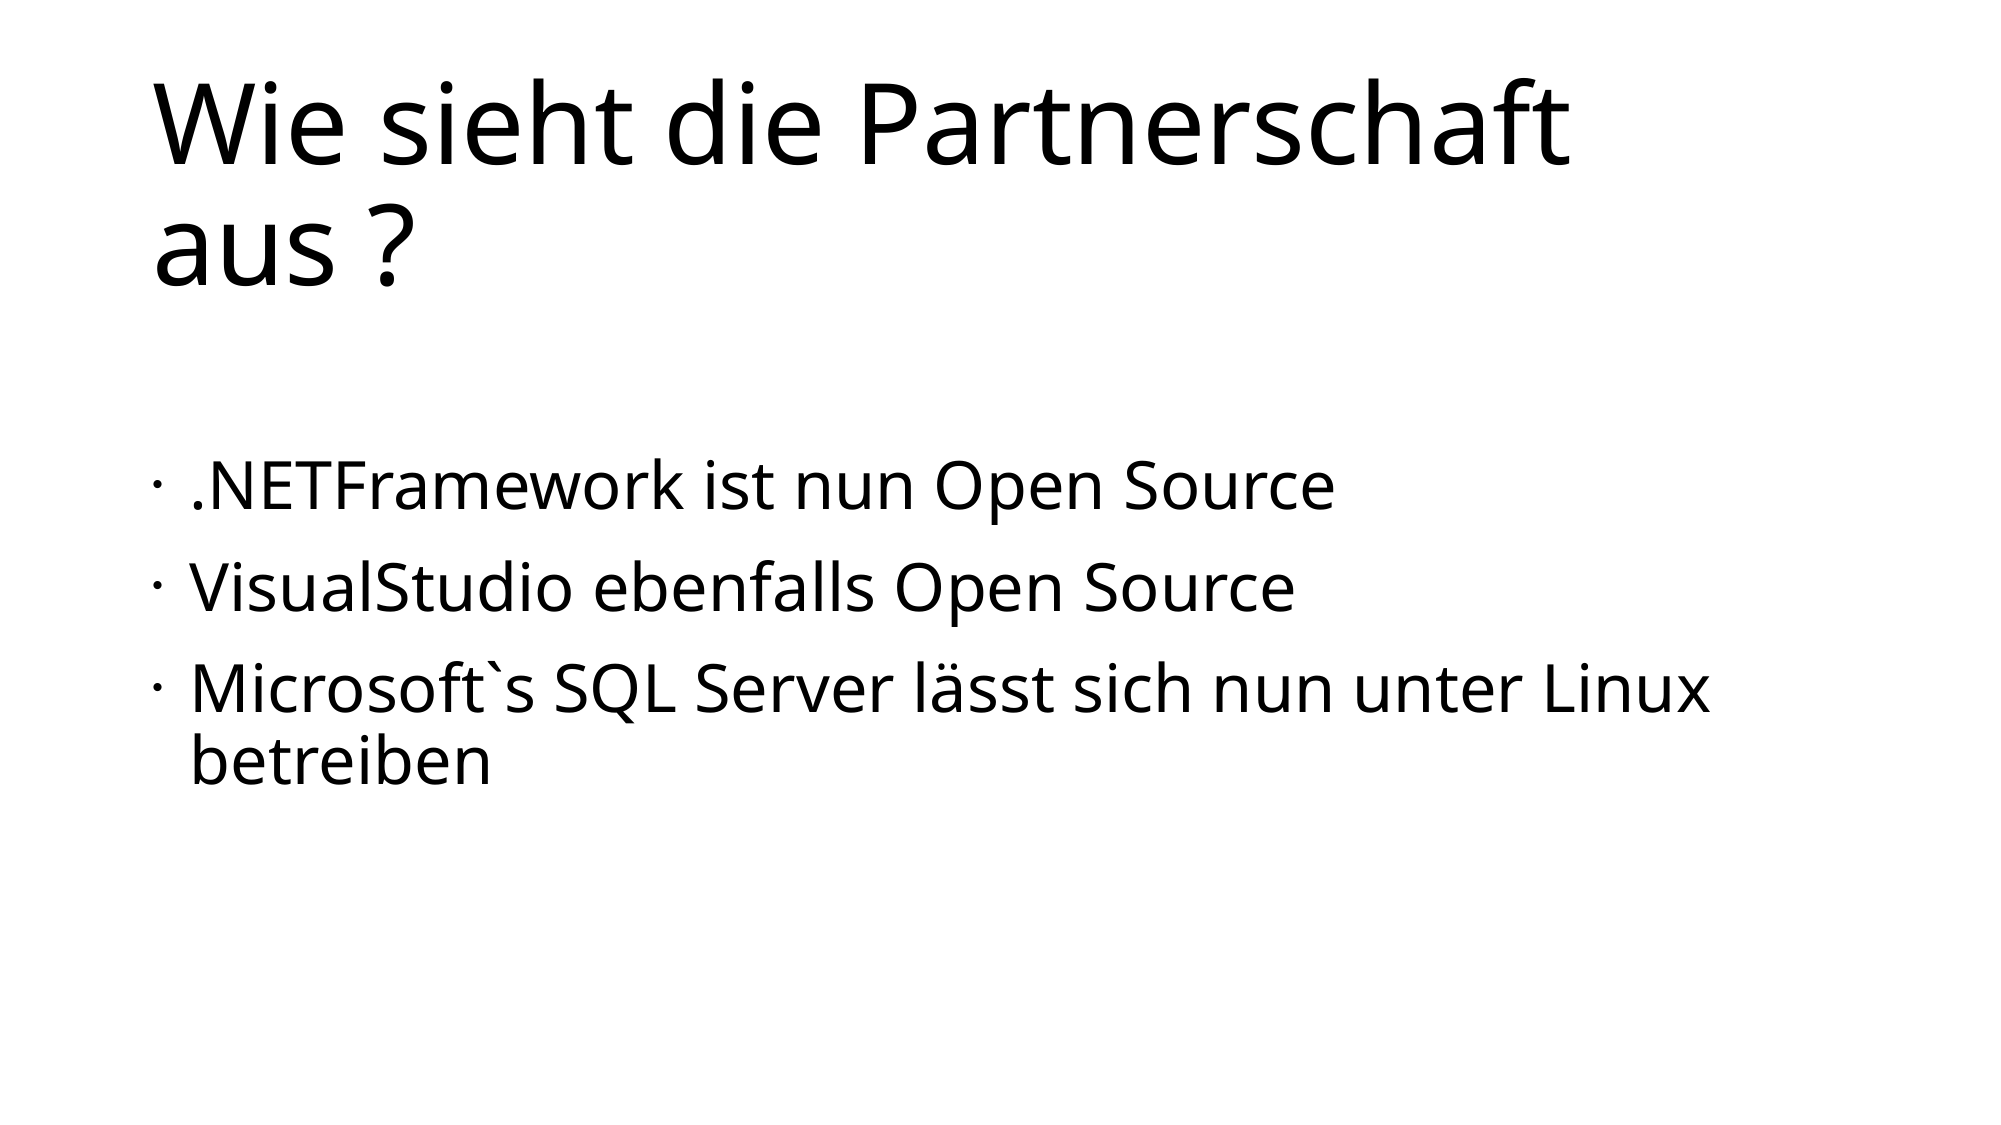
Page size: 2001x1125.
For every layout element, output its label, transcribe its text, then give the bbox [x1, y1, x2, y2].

title Wie sieht die Partnerschaft aus ? [137, 59, 1863, 278]
list .NETFramework ist nun Open Source VisualStudio ebenfalls Open Source Microsoft`s SQL Server lässt sich nun unter Linux betreiben [137, 444, 1863, 877]
